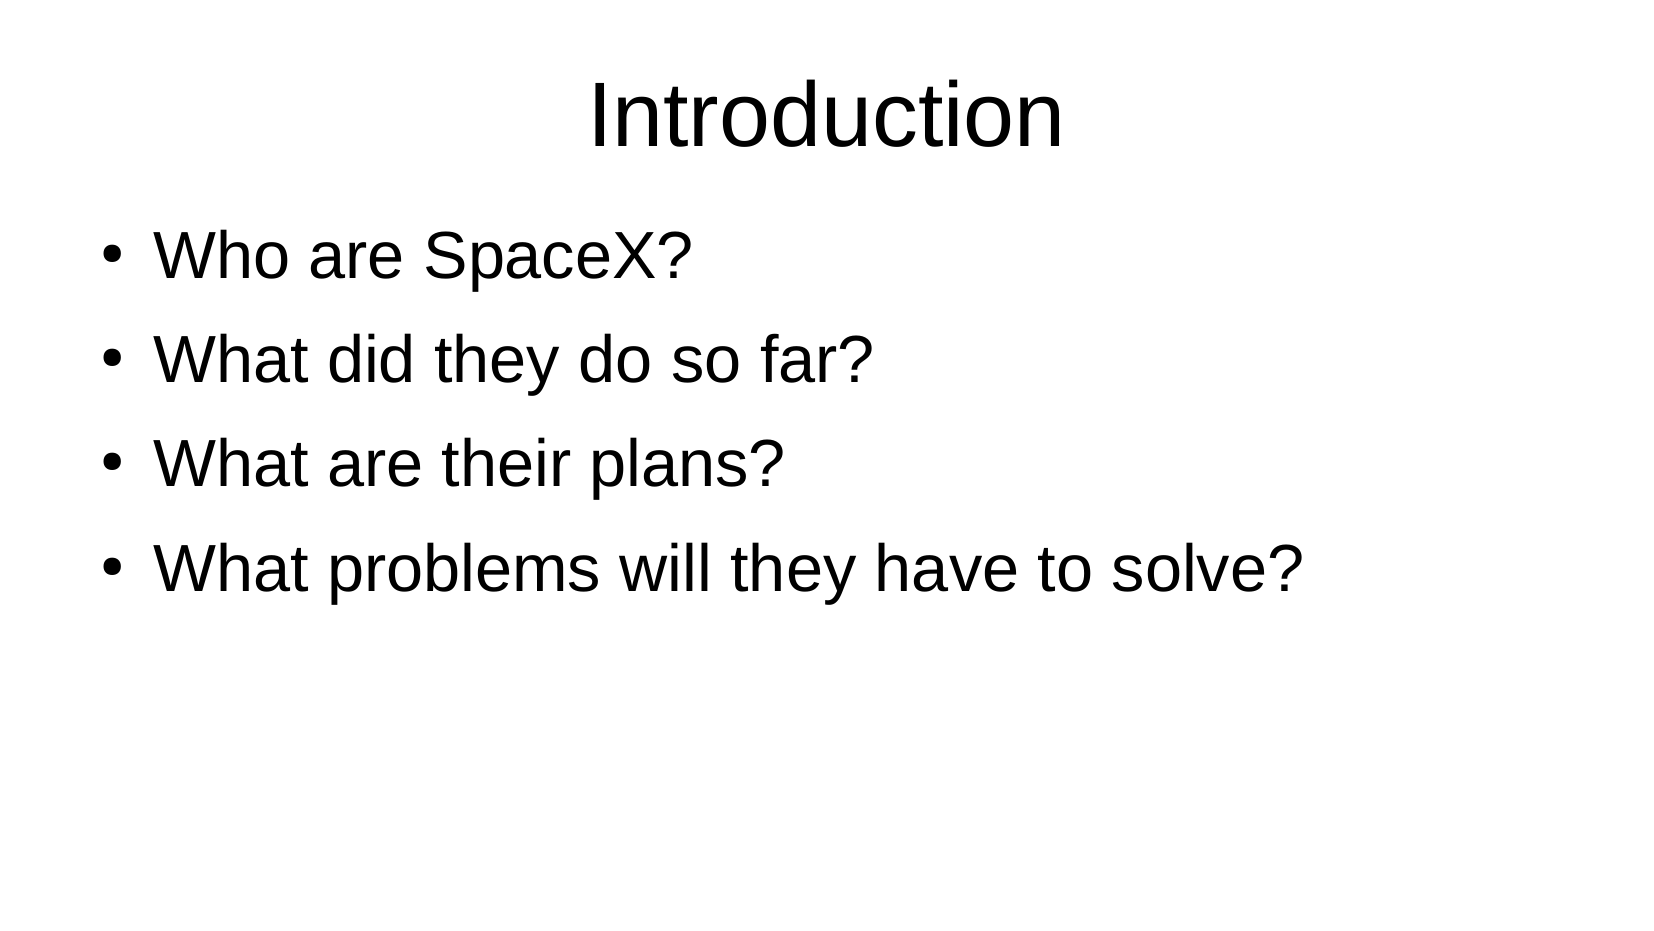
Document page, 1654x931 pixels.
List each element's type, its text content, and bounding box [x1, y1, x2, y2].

list Who are SpaceX? What did they do so far? What are their plans? What problems will they have to solve? [82, 217, 1571, 758]
title Introduction [82, 37, 1571, 193]
